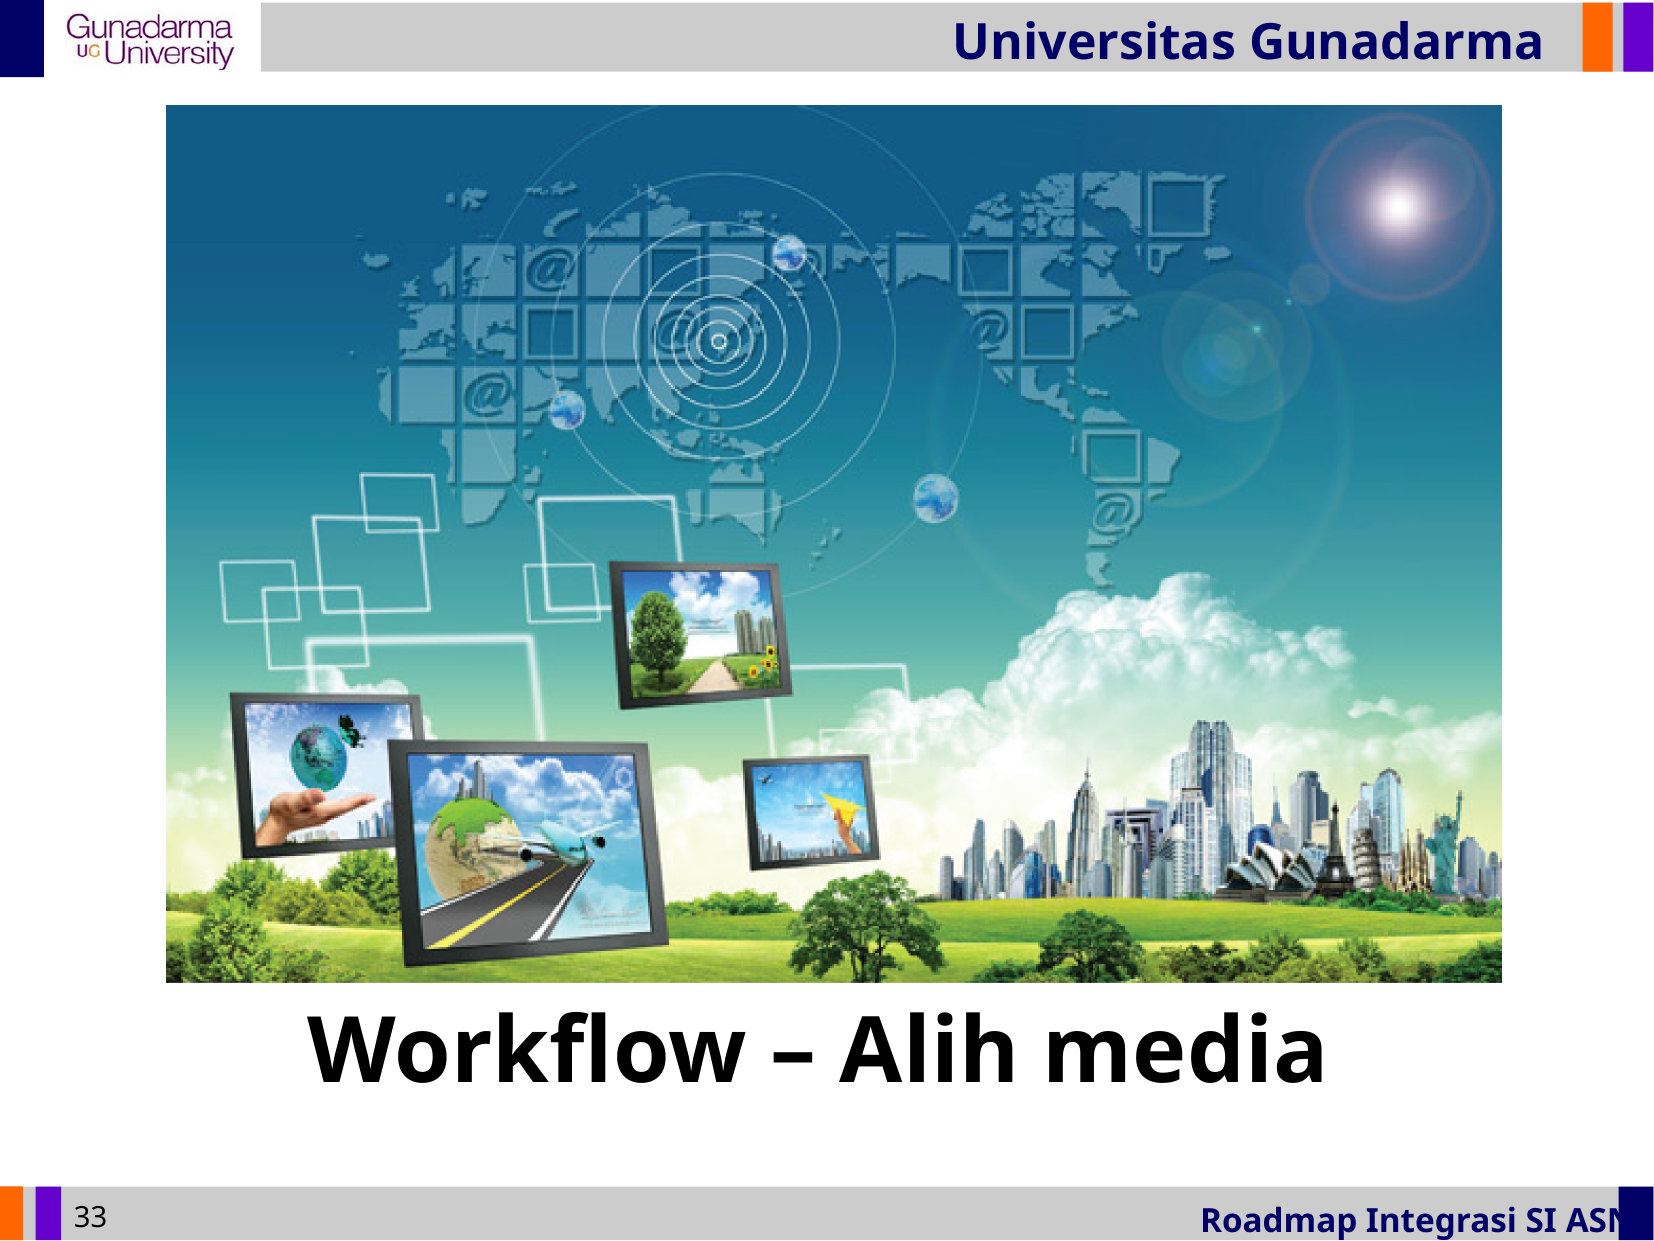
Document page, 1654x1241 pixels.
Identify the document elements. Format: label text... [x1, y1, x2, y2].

picture [166, 105, 1502, 983]
title Workflow – Alih media [62, 983, 1576, 1111]
picture [65, 0, 235, 70]
